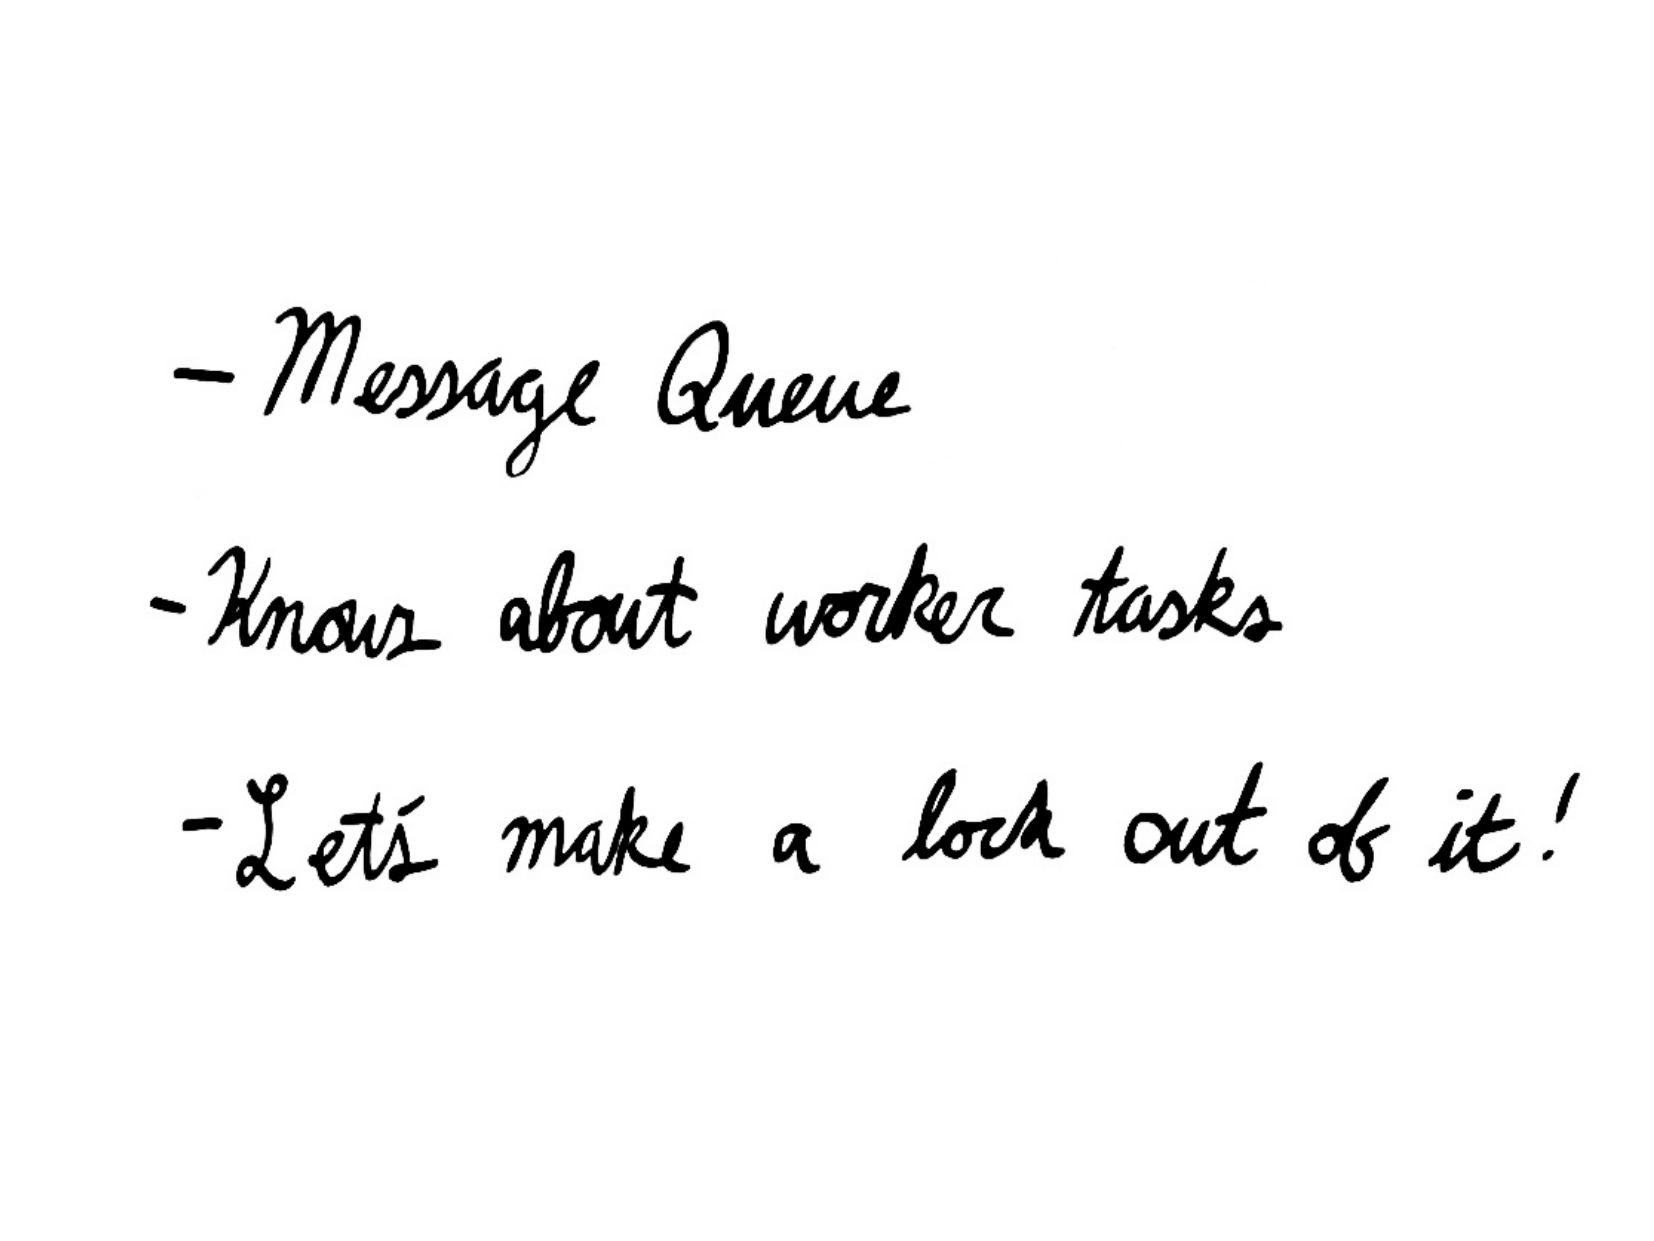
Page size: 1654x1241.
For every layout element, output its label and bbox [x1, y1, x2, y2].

picture [60, 239, 1635, 976]
